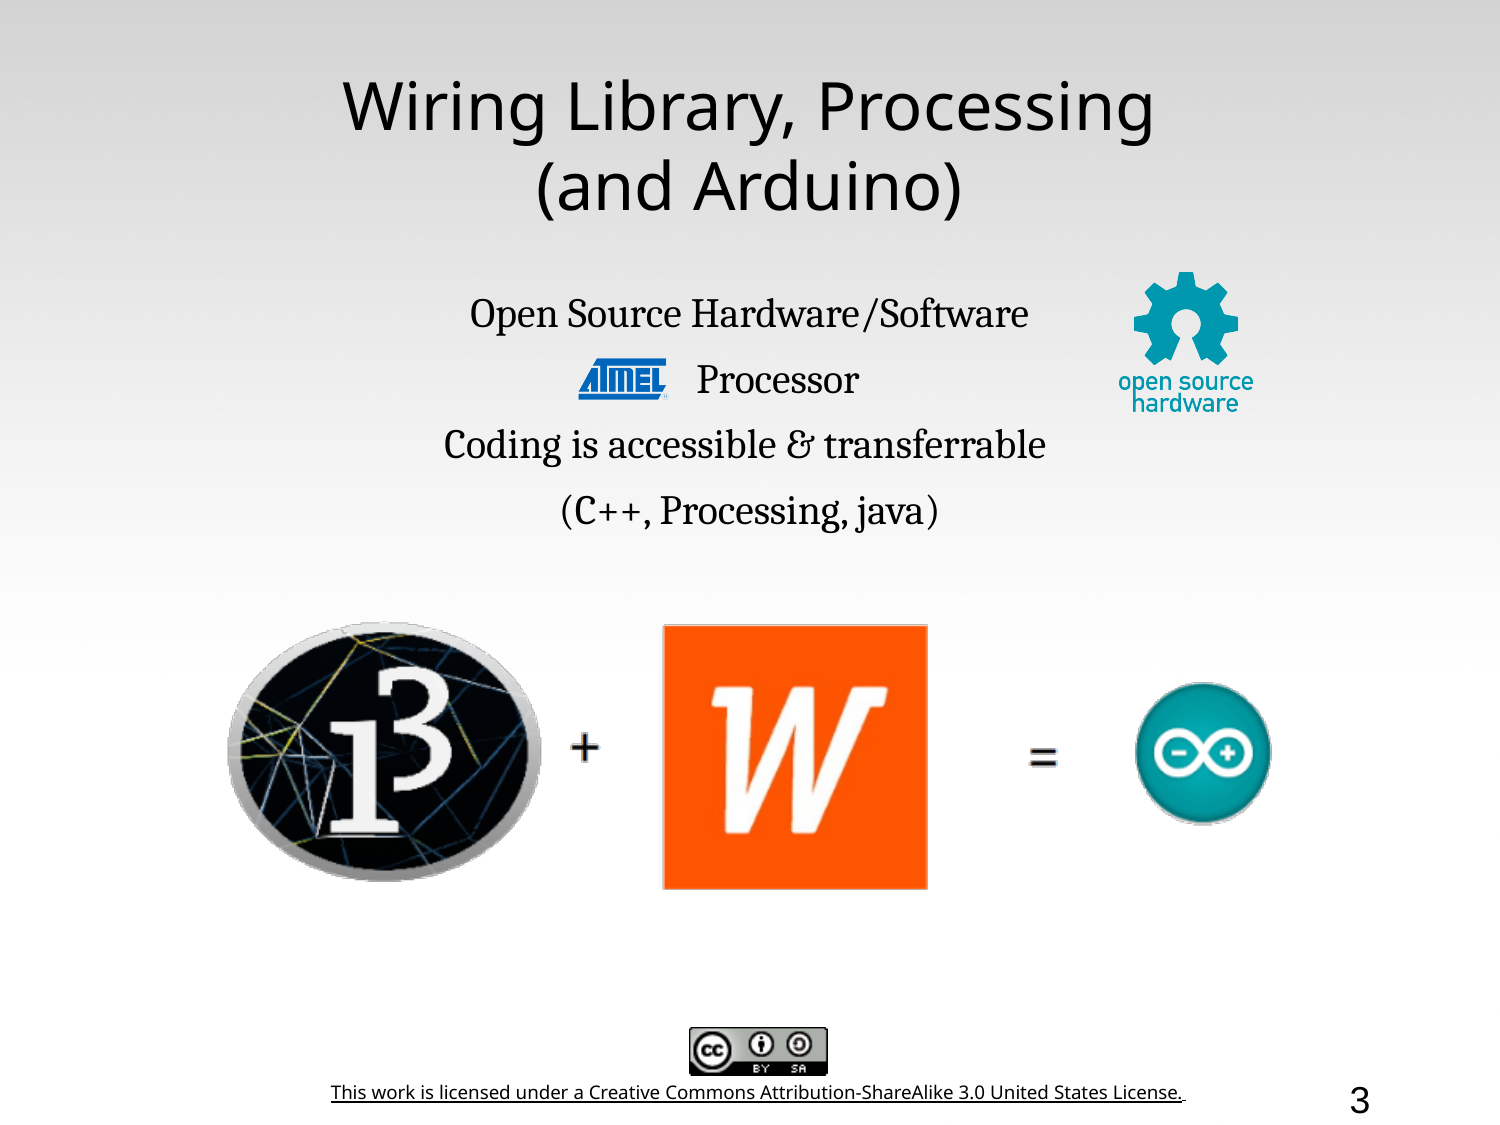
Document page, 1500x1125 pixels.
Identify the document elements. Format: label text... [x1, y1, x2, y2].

picture [0, 0, 1500, 1125]
title Wiring Library, Processing (and Arduino) [112, 49, 1388, 212]
list Open Source Hardware/Software Processor Coding is accessible & transferrable (C++, Processing, java) [112, 212, 1388, 563]
